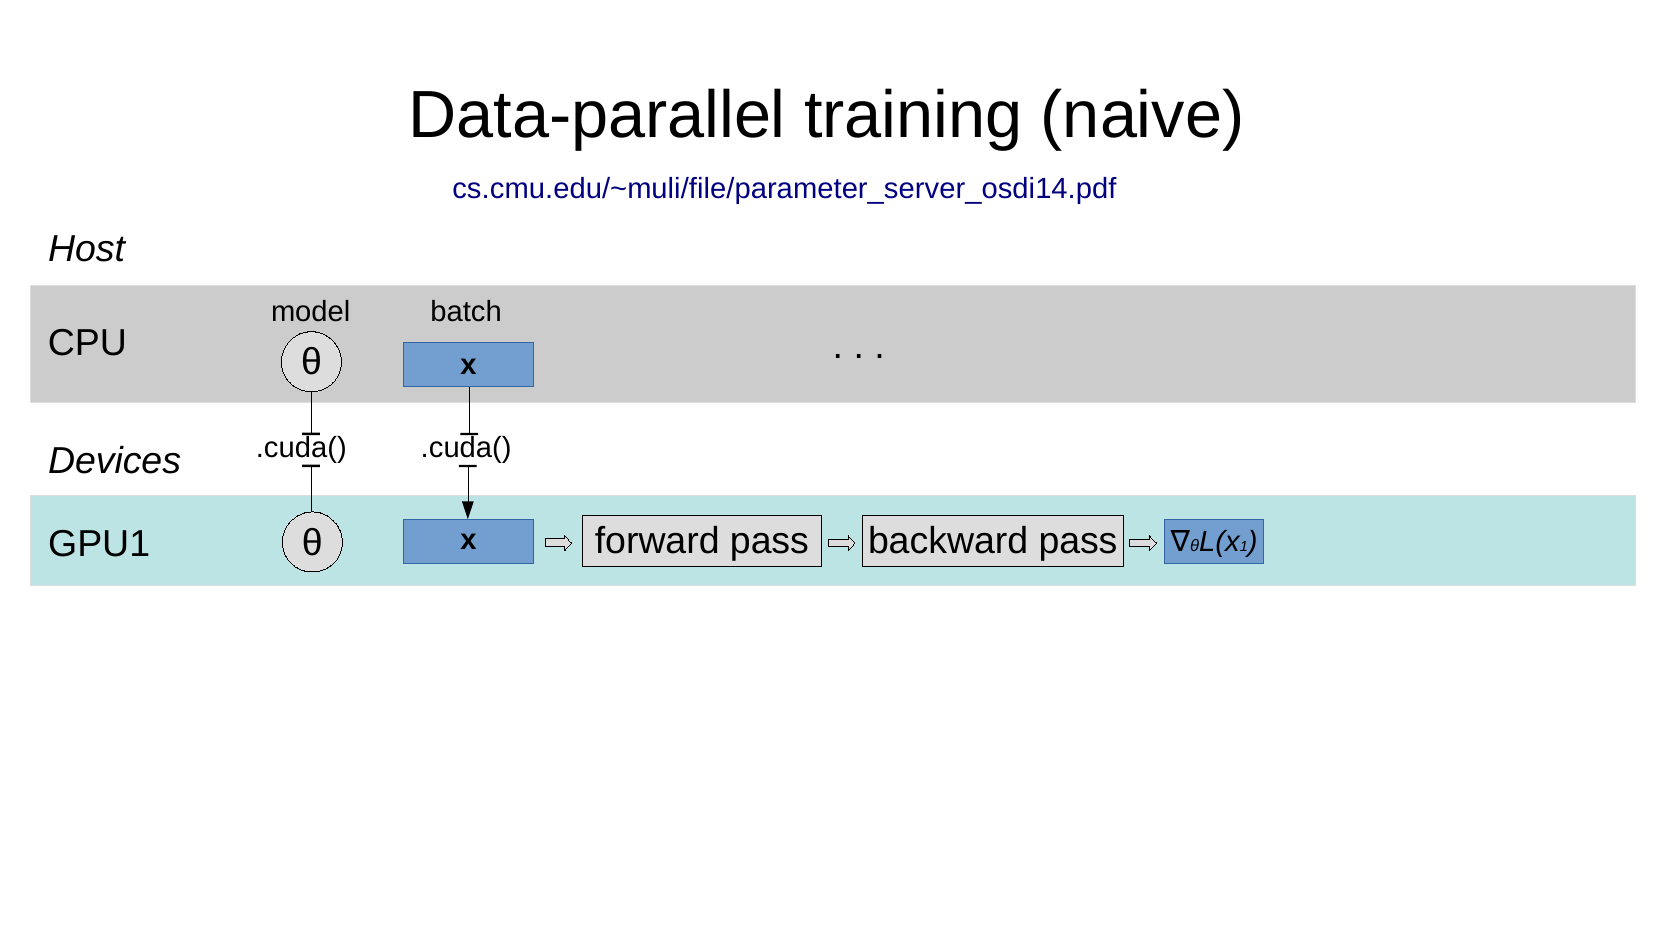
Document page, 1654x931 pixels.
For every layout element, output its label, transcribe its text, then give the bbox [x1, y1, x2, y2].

text_box cs.cmu.edu/~muli/file/parameter_server_osdi14.pdf [244, 164, 1326, 222]
text_box GPU1 [33, 515, 226, 573]
text_box Devices [33, 432, 226, 490]
text_box [30, 285, 1636, 403]
title Data-parallel training (naive) [82, 37, 1571, 193]
text_box x [445, 516, 505, 592]
text_box backward pass [862, 515, 1124, 567]
text_box [469, 495, 1636, 586]
text_box CPU [33, 314, 226, 372]
text_box [30, 495, 468, 586]
text_box θ [282, 511, 343, 572]
text_box . . . [750, 317, 1441, 417]
text_box .cuda() [241, 423, 383, 505]
text_box model [256, 287, 378, 345]
text_box Host [33, 220, 226, 277]
text_box batch [415, 287, 537, 345]
text_box forward pass [582, 515, 822, 567]
text_box θ [281, 345, 342, 392]
text_box x [445, 340, 505, 416]
text_box .cuda() [405, 424, 531, 472]
text_box ∇θL(x1) [1164, 519, 1264, 564]
